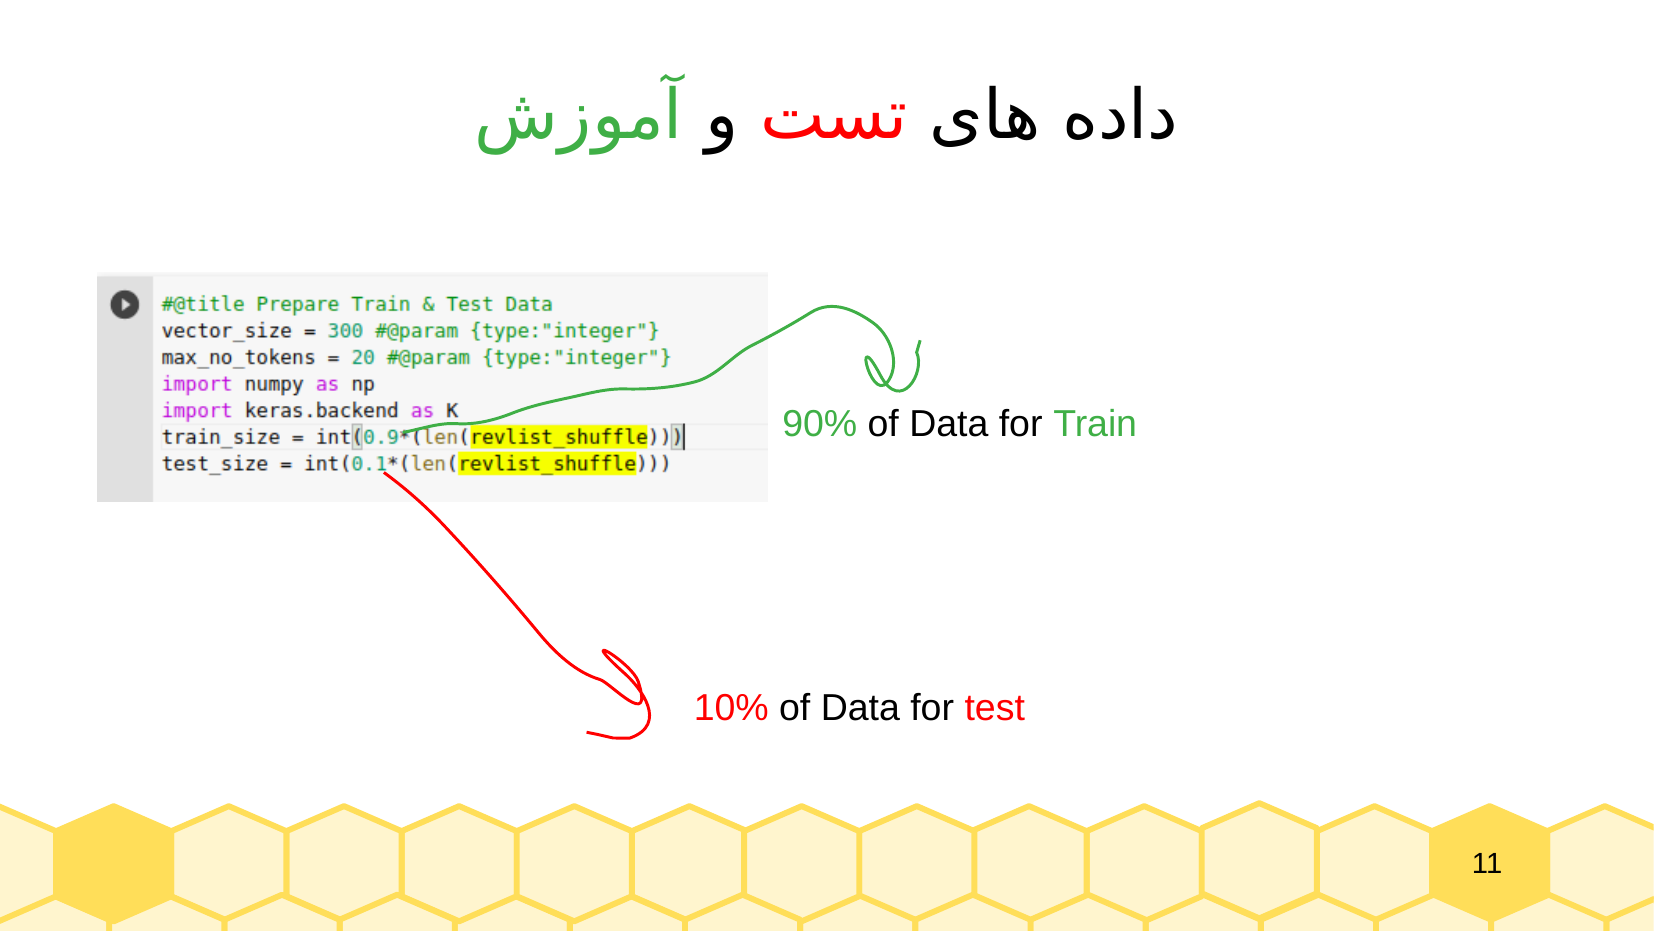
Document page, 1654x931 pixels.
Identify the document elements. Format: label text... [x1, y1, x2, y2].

picture [97, 272, 768, 502]
text_box 10% of Data for test [679, 679, 1228, 816]
text_box 90% of Data for Train [767, 395, 1316, 532]
title داده های تست و آموزش [82, 37, 1571, 193]
